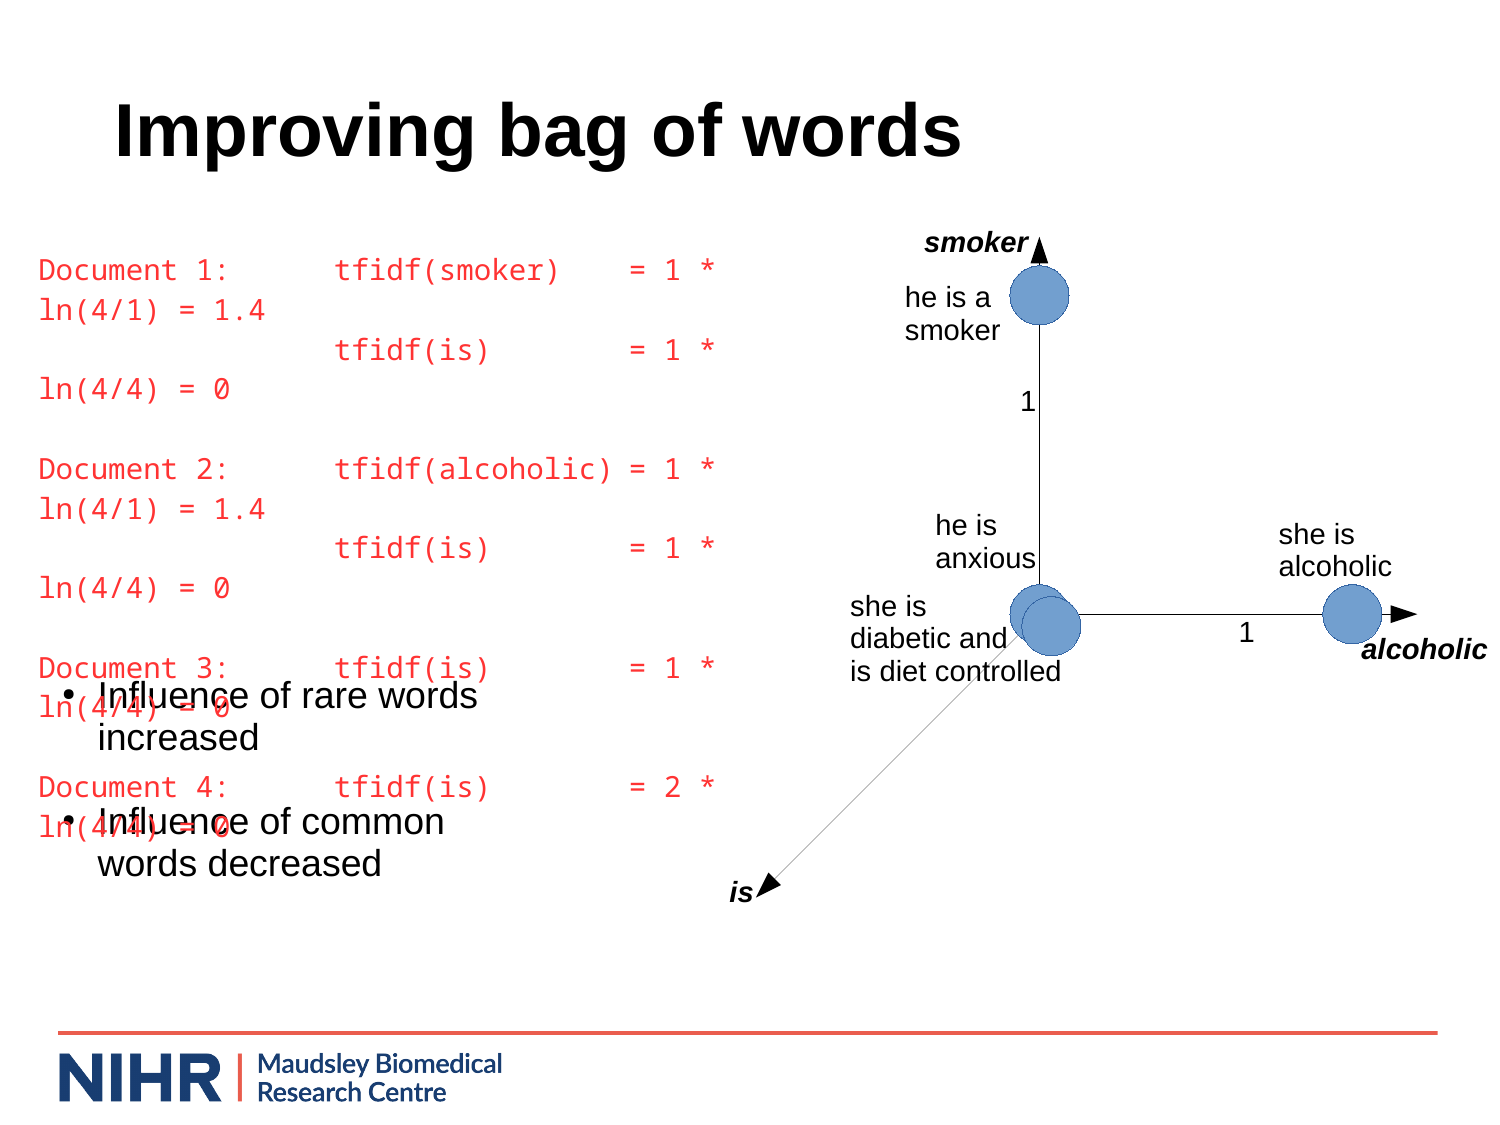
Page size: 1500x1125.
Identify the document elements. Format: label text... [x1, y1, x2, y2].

text_box is [714, 868, 769, 916]
text_box [1016, 266, 1070, 325]
text_box [1021, 596, 1081, 656]
text_box [1322, 591, 1382, 644]
text_box smoker [909, 218, 1044, 267]
text_box 1 [1223, 608, 1270, 656]
text_box he is anxious [920, 501, 1052, 582]
text_box she is alcoholic [1263, 510, 1408, 591]
text_box he is a smoker [890, 273, 1016, 355]
picture [29, 1018, 531, 1125]
text_box 1 [1005, 377, 1052, 426]
text_box Improving bag of words [100, 84, 1105, 180]
text_box alcoholic [1346, 625, 1500, 674]
text_box Document 1: tfidf(smoker) = 1 * ln(4/1) = 1.4 tfidf(is) = 1 * ln(4/4) = 0 Document 2: tfidf(alcoholic) = 1 * ln(4/1) = 1.4 tfidf(is) = 1 * ln(4/4) = 0 Document 3: tfidf(is) = 1 * ln(4/4) = 0 Document 4: tfidf(is) = 2 * ln(4/4) = 0 [23, 242, 798, 661]
text_box Influence of rare words increased Influence of common words decreased [47, 667, 508, 893]
text_box she is diabetic and is diet controlled [835, 582, 1078, 696]
